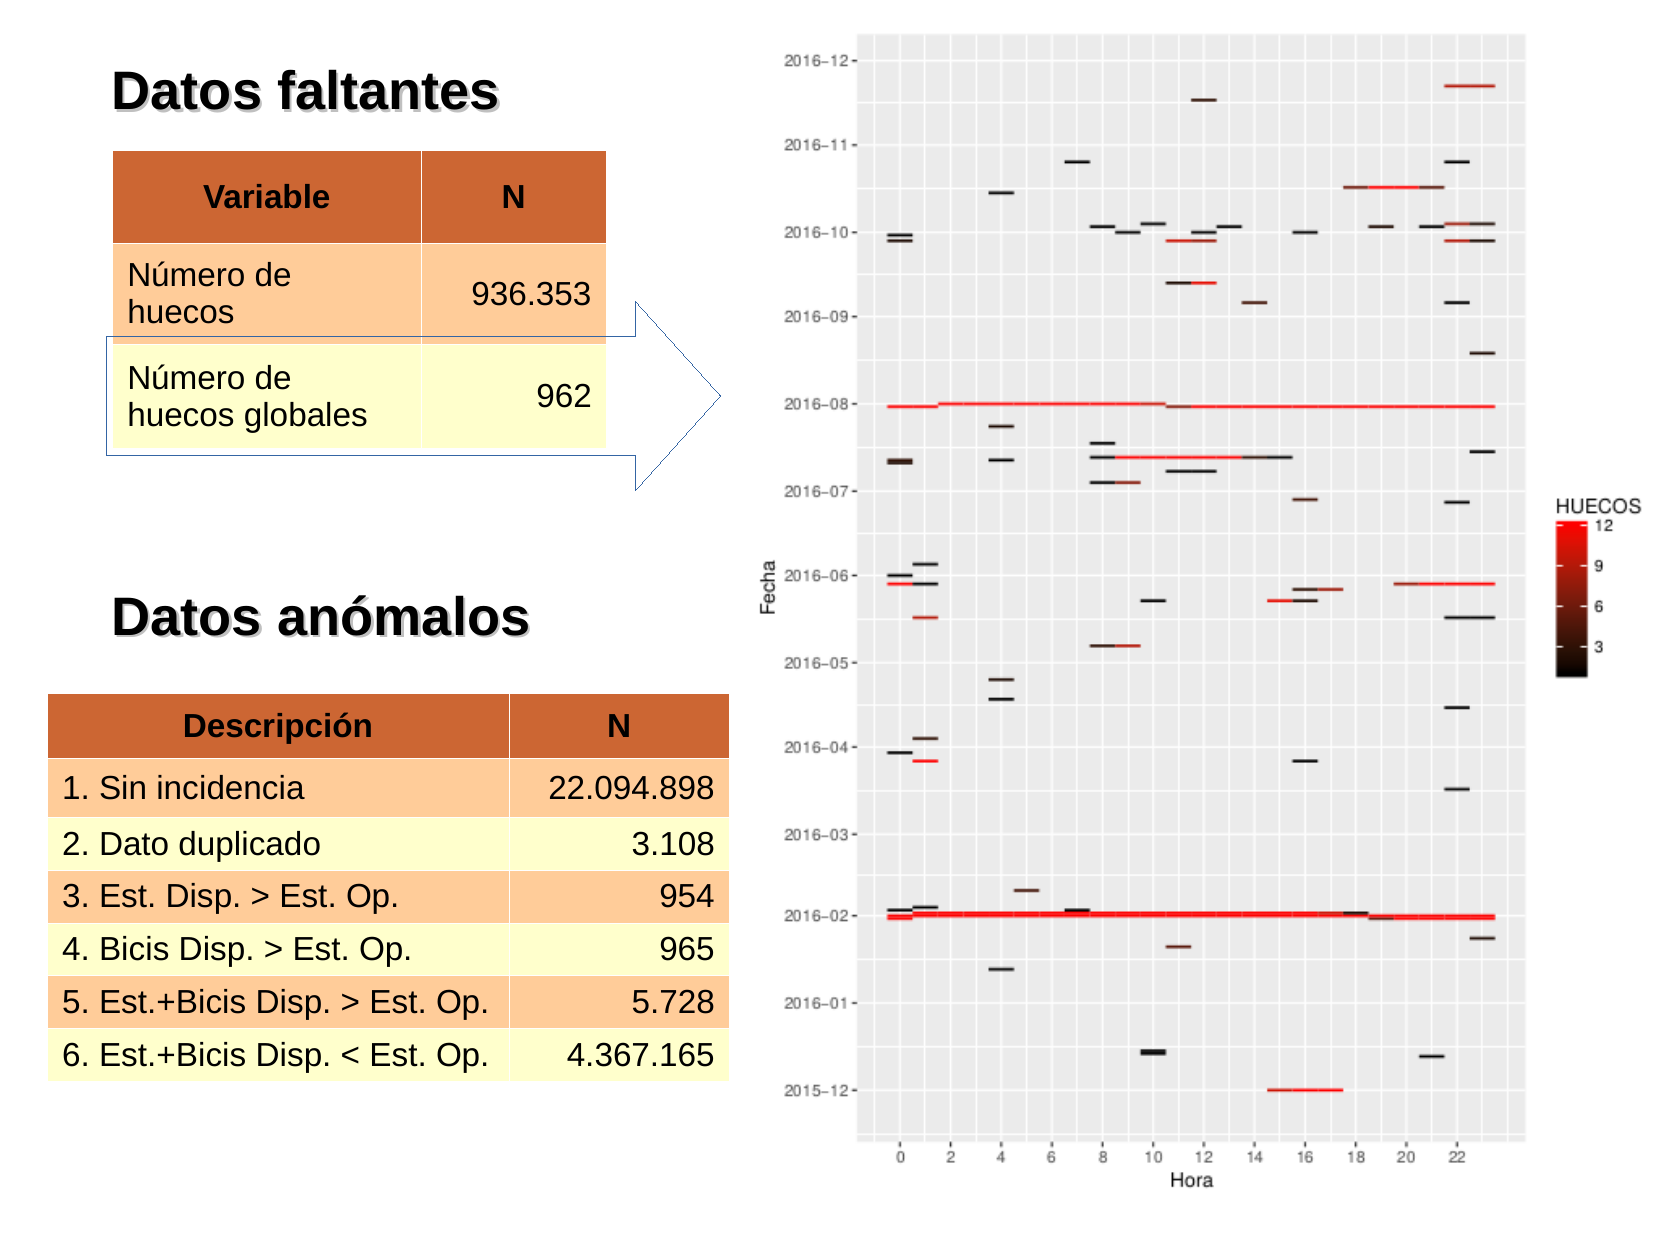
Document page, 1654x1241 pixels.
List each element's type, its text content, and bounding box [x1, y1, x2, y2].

table_header Descripción [48, 694, 509, 758]
table_cell 6. Est.+Bicis Disp. < Est. Op. [48, 1029, 509, 1081]
text_box Datos faltantes [96, 53, 516, 129]
text_box Datos anómalos [96, 578, 547, 655]
table_cell 936.353 [422, 337, 606, 344]
table_header N [422, 151, 606, 243]
table_cell 5.728 [510, 976, 729, 1028]
table_cell 22.094.898 [510, 759, 729, 817]
table_cell 4.367.165 [510, 1029, 729, 1081]
table_cell 954 [510, 871, 729, 923]
table_header Variable [113, 151, 421, 243]
table_cell 936.353 [422, 244, 606, 336]
table_cell Número de huecos [113, 337, 421, 344]
table_cell 962 [422, 345, 606, 448]
table_cell Número de huecos globales [113, 345, 421, 448]
table_cell 3.108 [510, 818, 729, 870]
table_cell 5. Est.+Bicis Disp. > Est. Op. [48, 976, 509, 1028]
table_cell 4. Bicis Disp. > Est. Op. [48, 924, 509, 975]
table_cell 1. Sin incidencia [48, 759, 509, 817]
table_cell 3. Est. Disp. > Est. Op. [48, 871, 509, 923]
picture [741, 26, 1642, 1205]
table_header N [510, 694, 729, 758]
table_cell 2. Dato duplicado [48, 818, 509, 870]
table_cell 965 [510, 924, 729, 975]
table_cell Número de huecos [113, 244, 421, 336]
